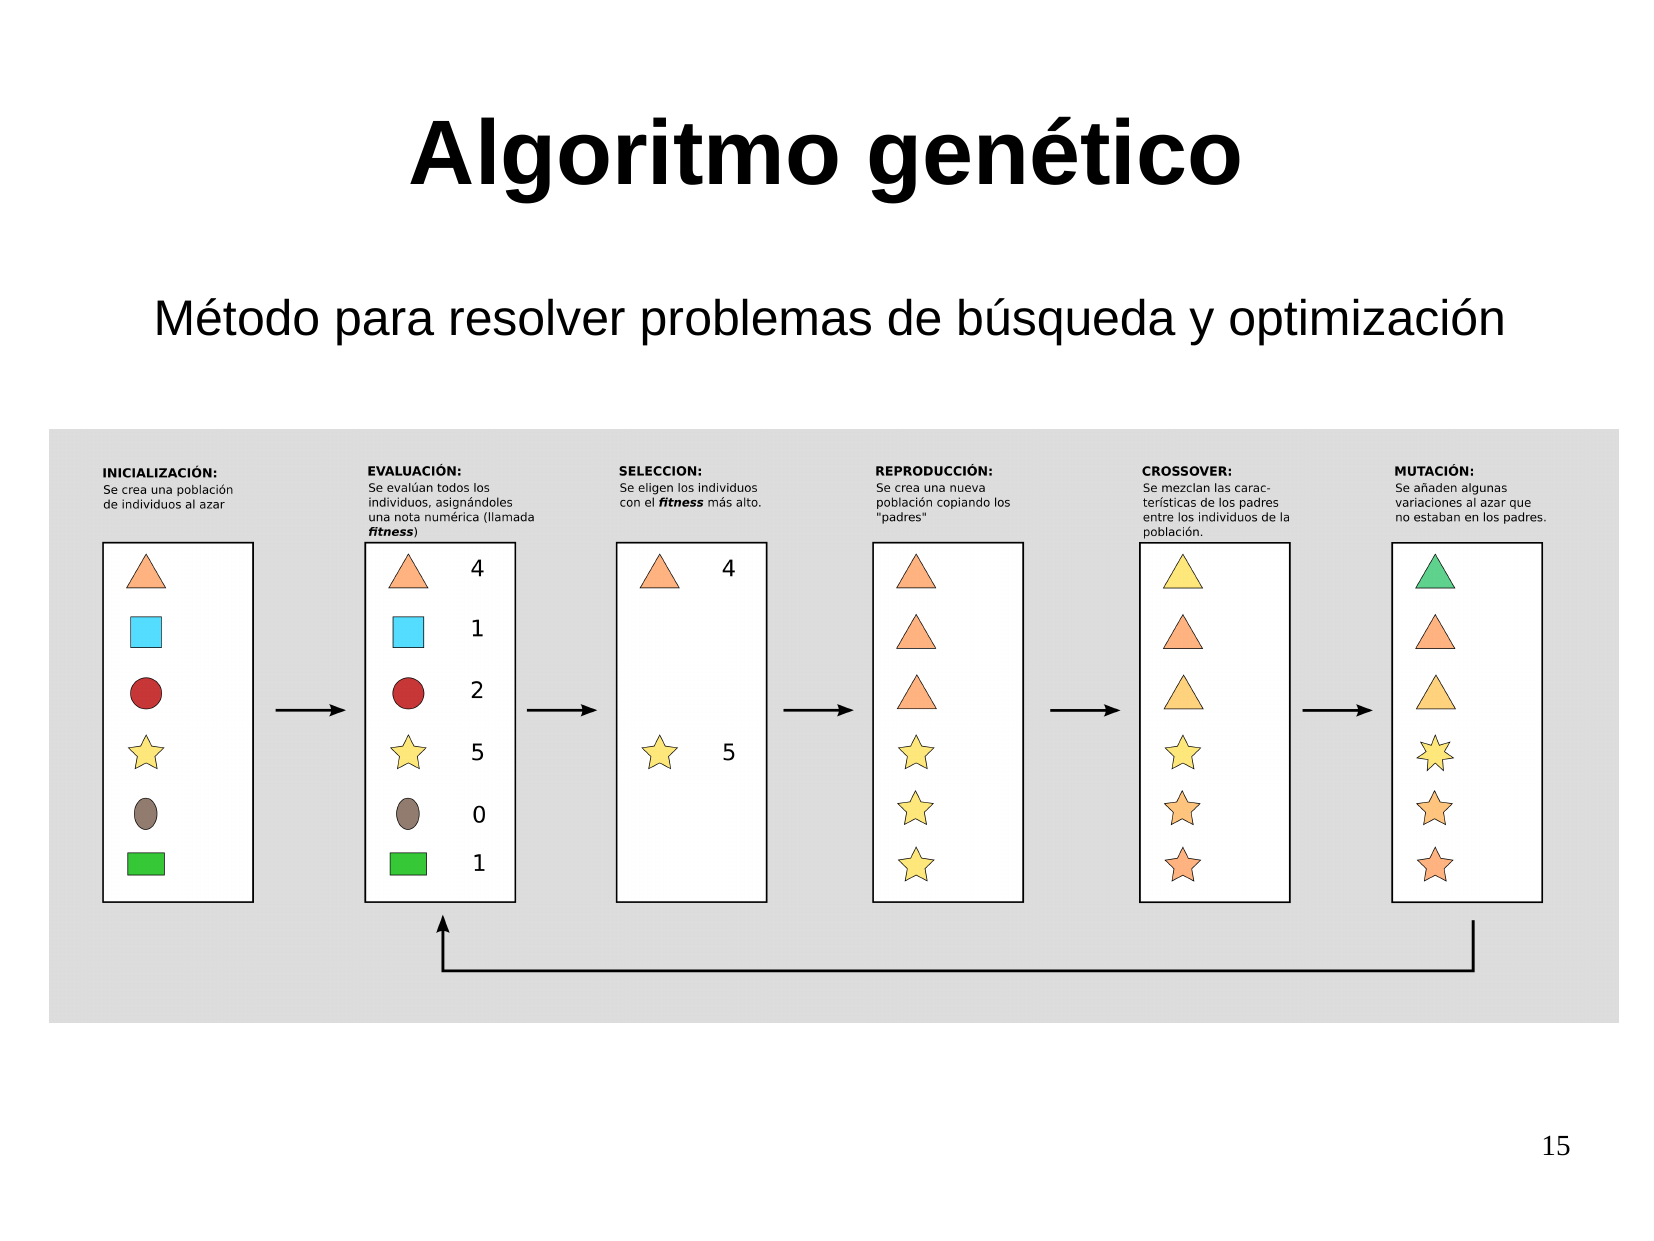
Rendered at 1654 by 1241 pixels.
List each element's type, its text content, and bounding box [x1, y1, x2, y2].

title Algoritmo genético [82, 49, 1571, 257]
picture [49, 429, 1619, 1023]
list Método para resolver problemas de búsqueda y optimización [82, 290, 1571, 429]
